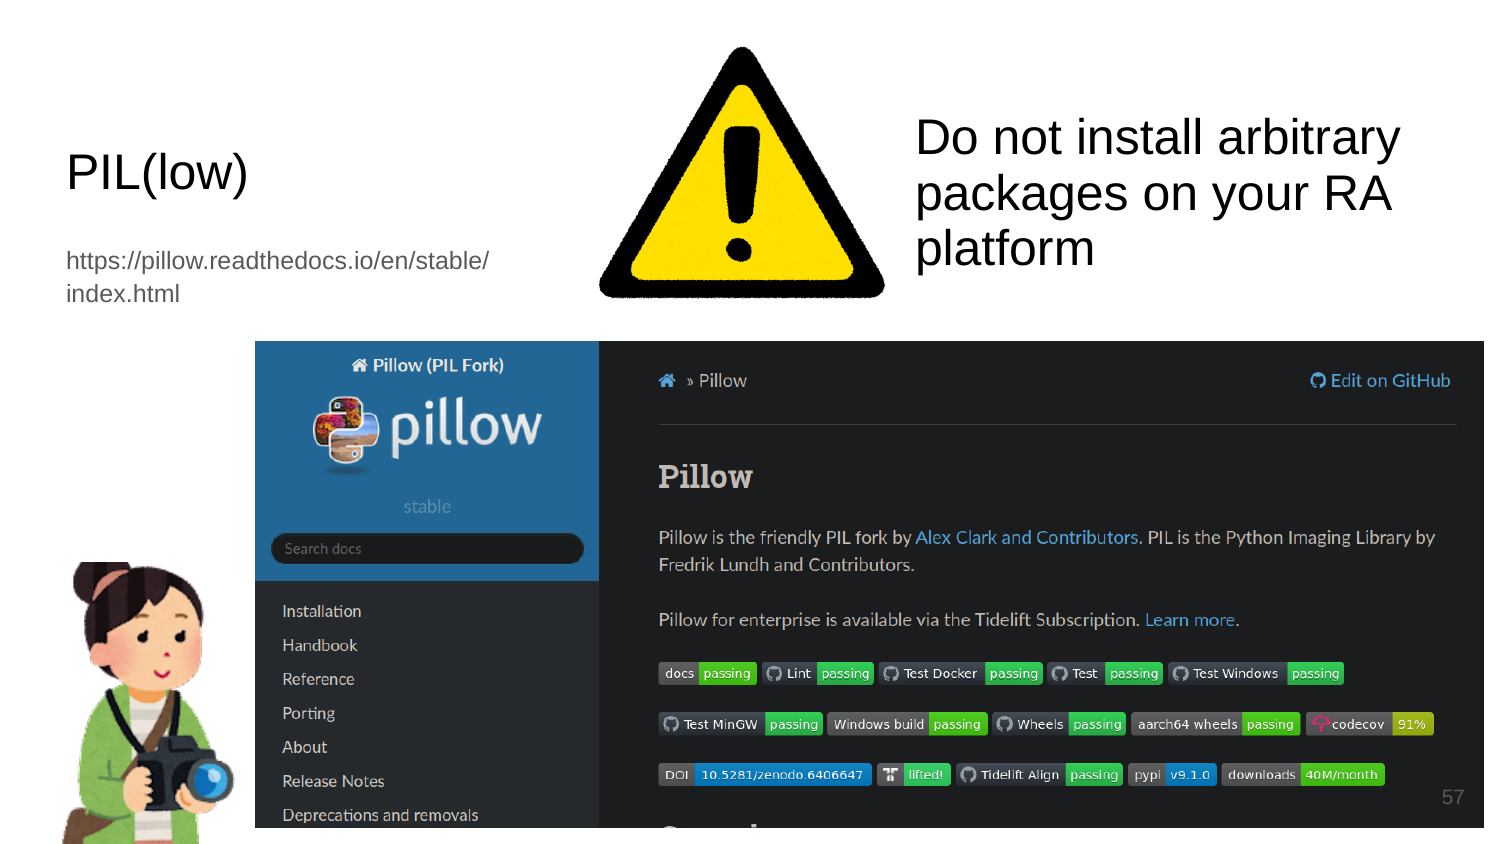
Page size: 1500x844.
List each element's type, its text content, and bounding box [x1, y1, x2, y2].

list https://pillow.readthedocs.io/en/stable/index.html [51, 227, 512, 562]
title Do not install arbitrary packages on your RA platform [900, 14, 1451, 292]
slide_number <number> [1389, 764, 1480, 830]
picture [587, 34, 892, 312]
picture [0, 341, 1484, 844]
title PIL(low) [51, 91, 512, 216]
